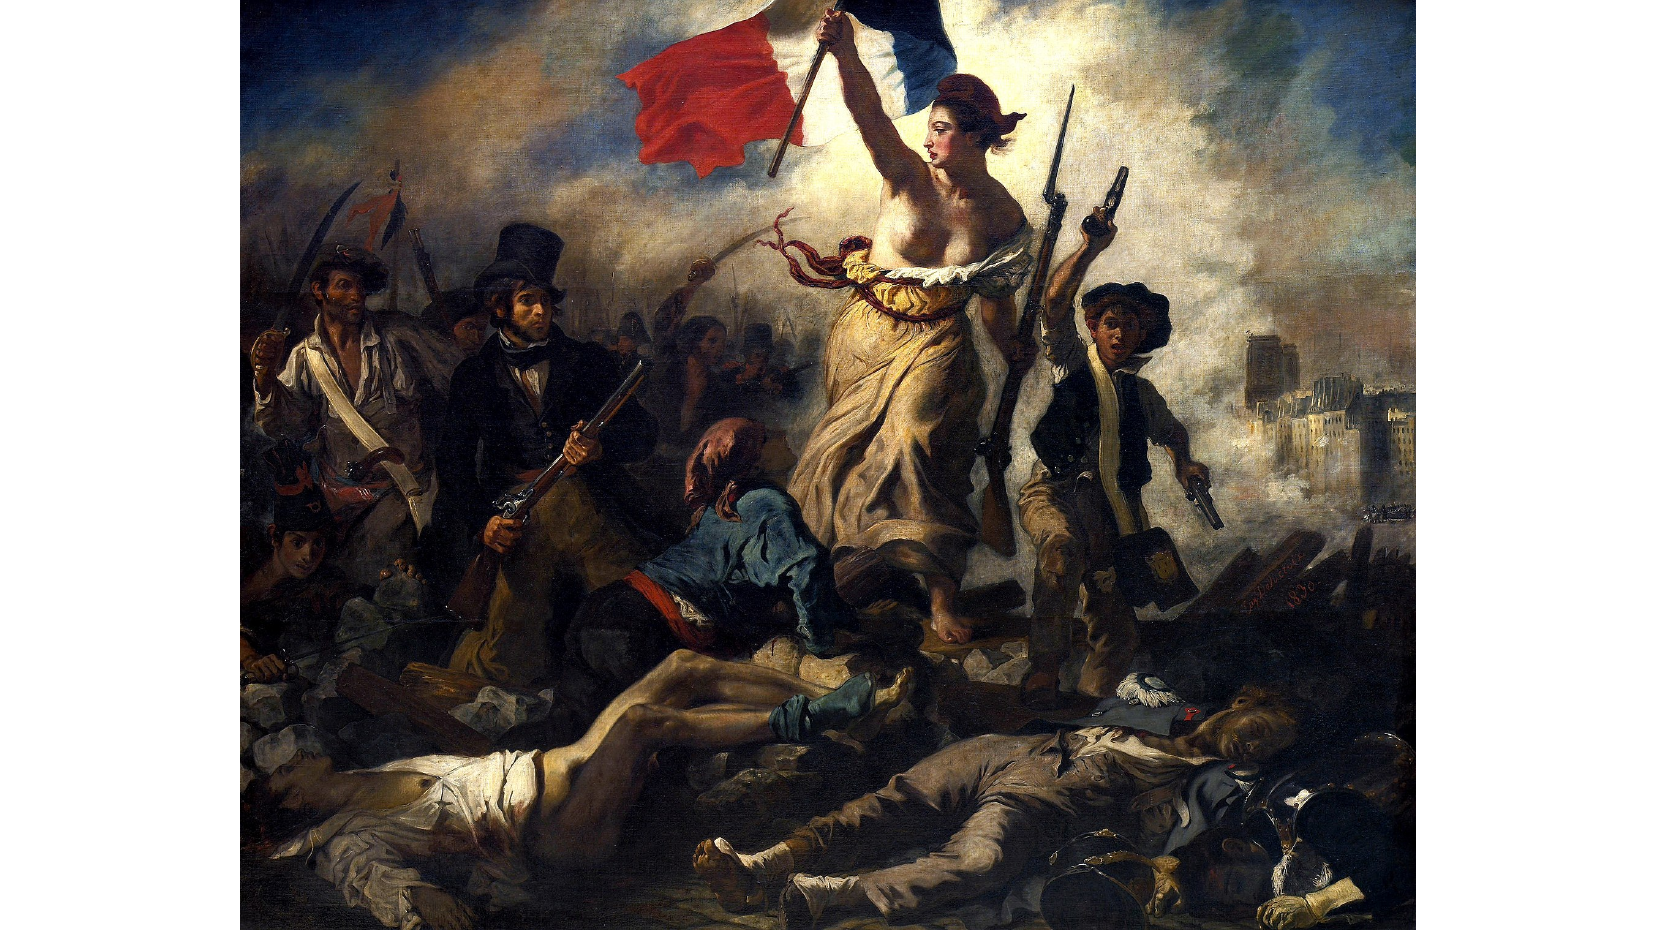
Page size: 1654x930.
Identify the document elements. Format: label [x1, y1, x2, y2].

picture [240, 0, 1416, 930]
